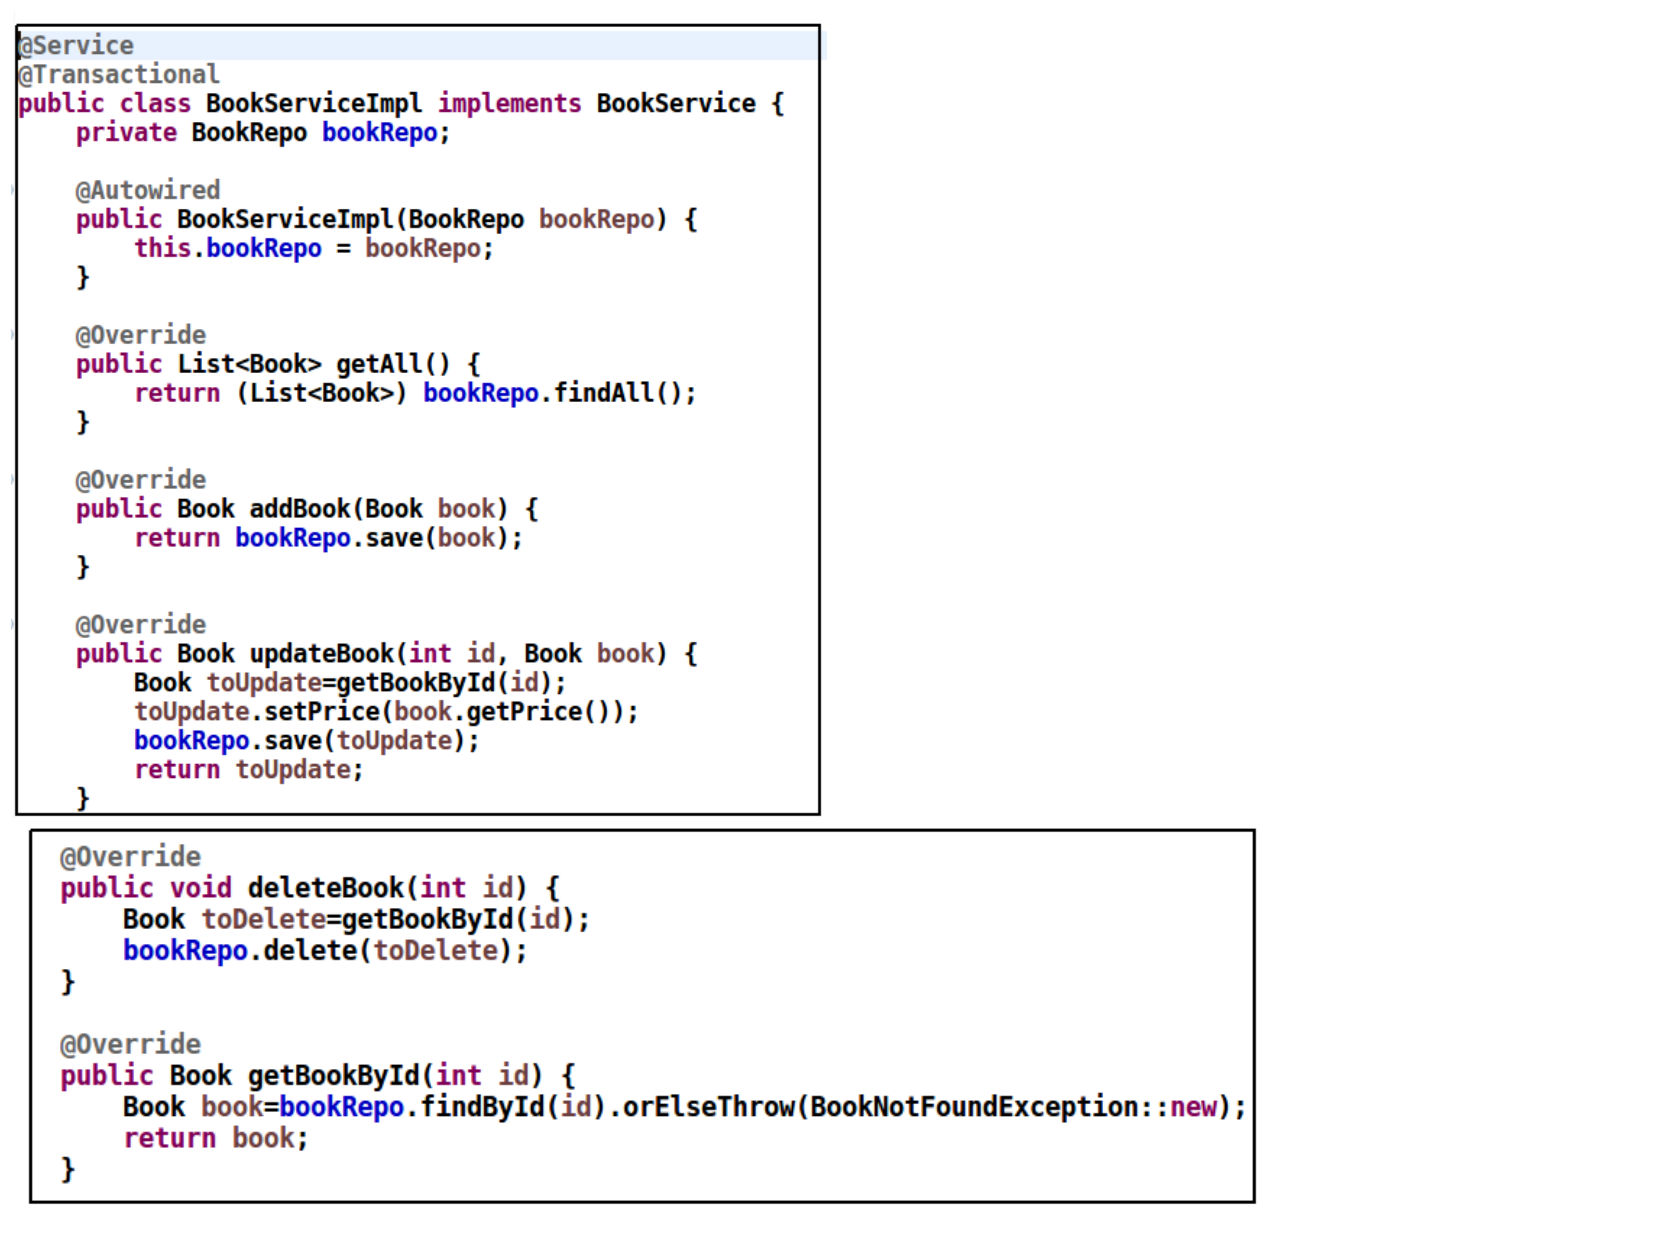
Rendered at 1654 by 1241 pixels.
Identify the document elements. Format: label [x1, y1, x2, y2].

picture [9, 11, 1264, 1215]
